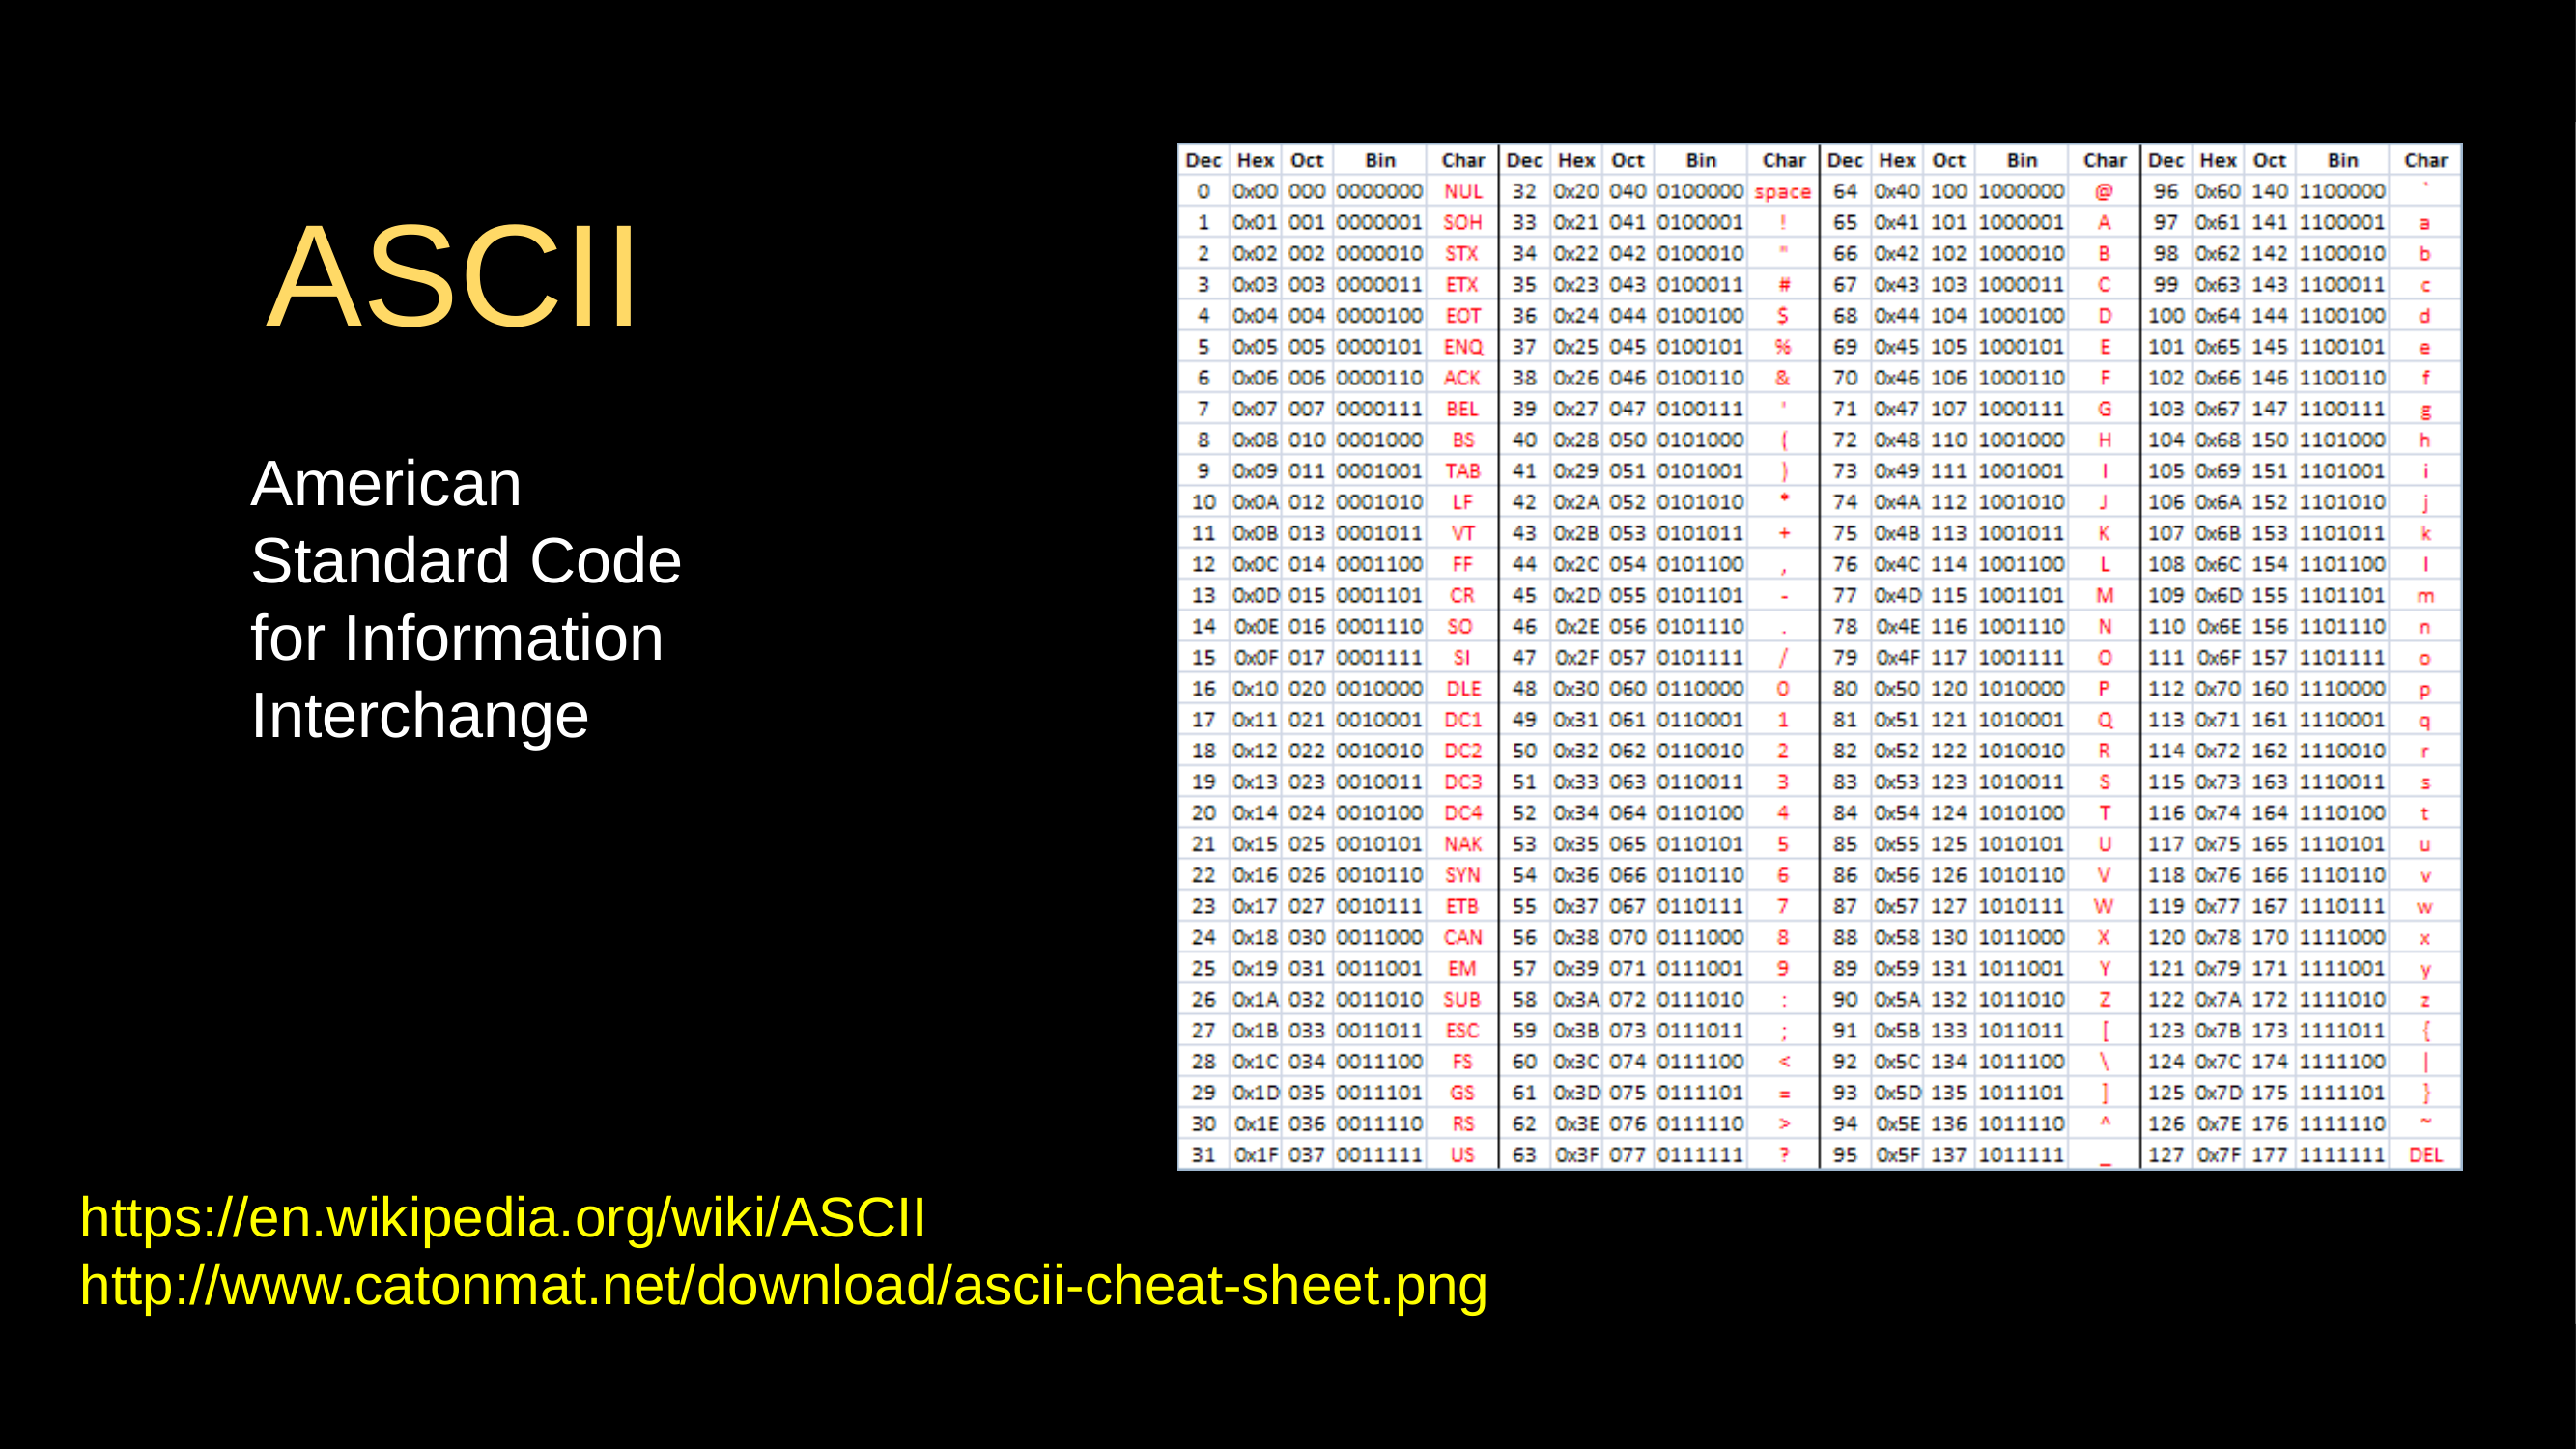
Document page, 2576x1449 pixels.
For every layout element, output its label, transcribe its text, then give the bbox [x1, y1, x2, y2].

text_box https://en.wikipedia.org/wiki/ASCII http://www.catonmat.net/download/ascii-cheat-sheet.png [65, 1173, 1506, 1323]
picture [1177, 143, 2463, 1171]
title ASCII [183, 133, 728, 403]
text_box American Standard Code for Information Interchange [236, 434, 728, 757]
